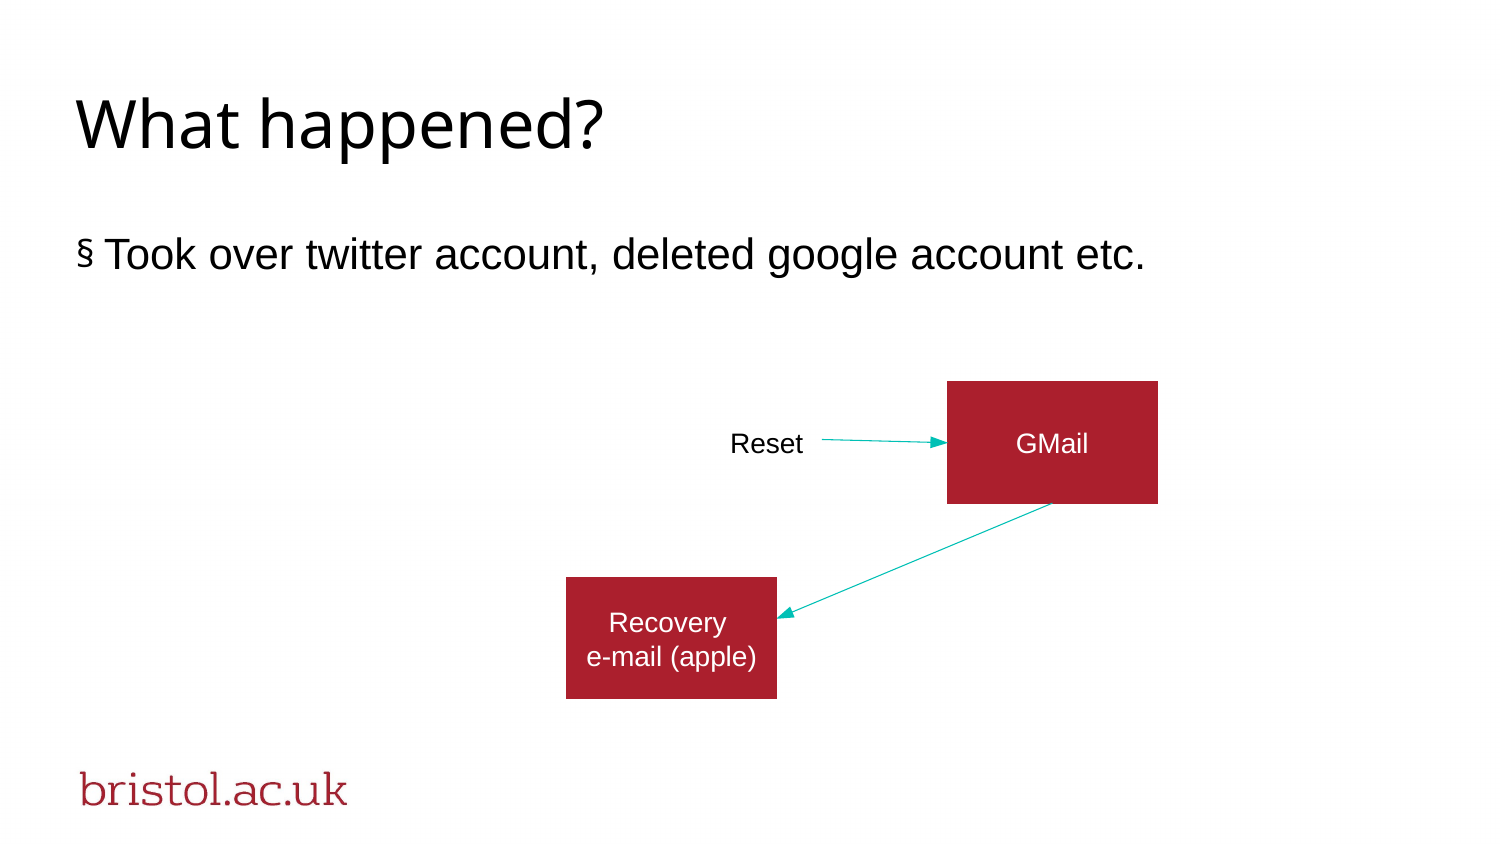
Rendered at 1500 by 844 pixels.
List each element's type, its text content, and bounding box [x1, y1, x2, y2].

text_box Recovery e-mail (apple) [567, 578, 776, 698]
title What happened? [60, 44, 1440, 209]
text_box GMail [948, 382, 1157, 503]
text_box Reset [715, 418, 820, 468]
list Took over twitter account, deleted google account etc. [60, 224, 1440, 699]
